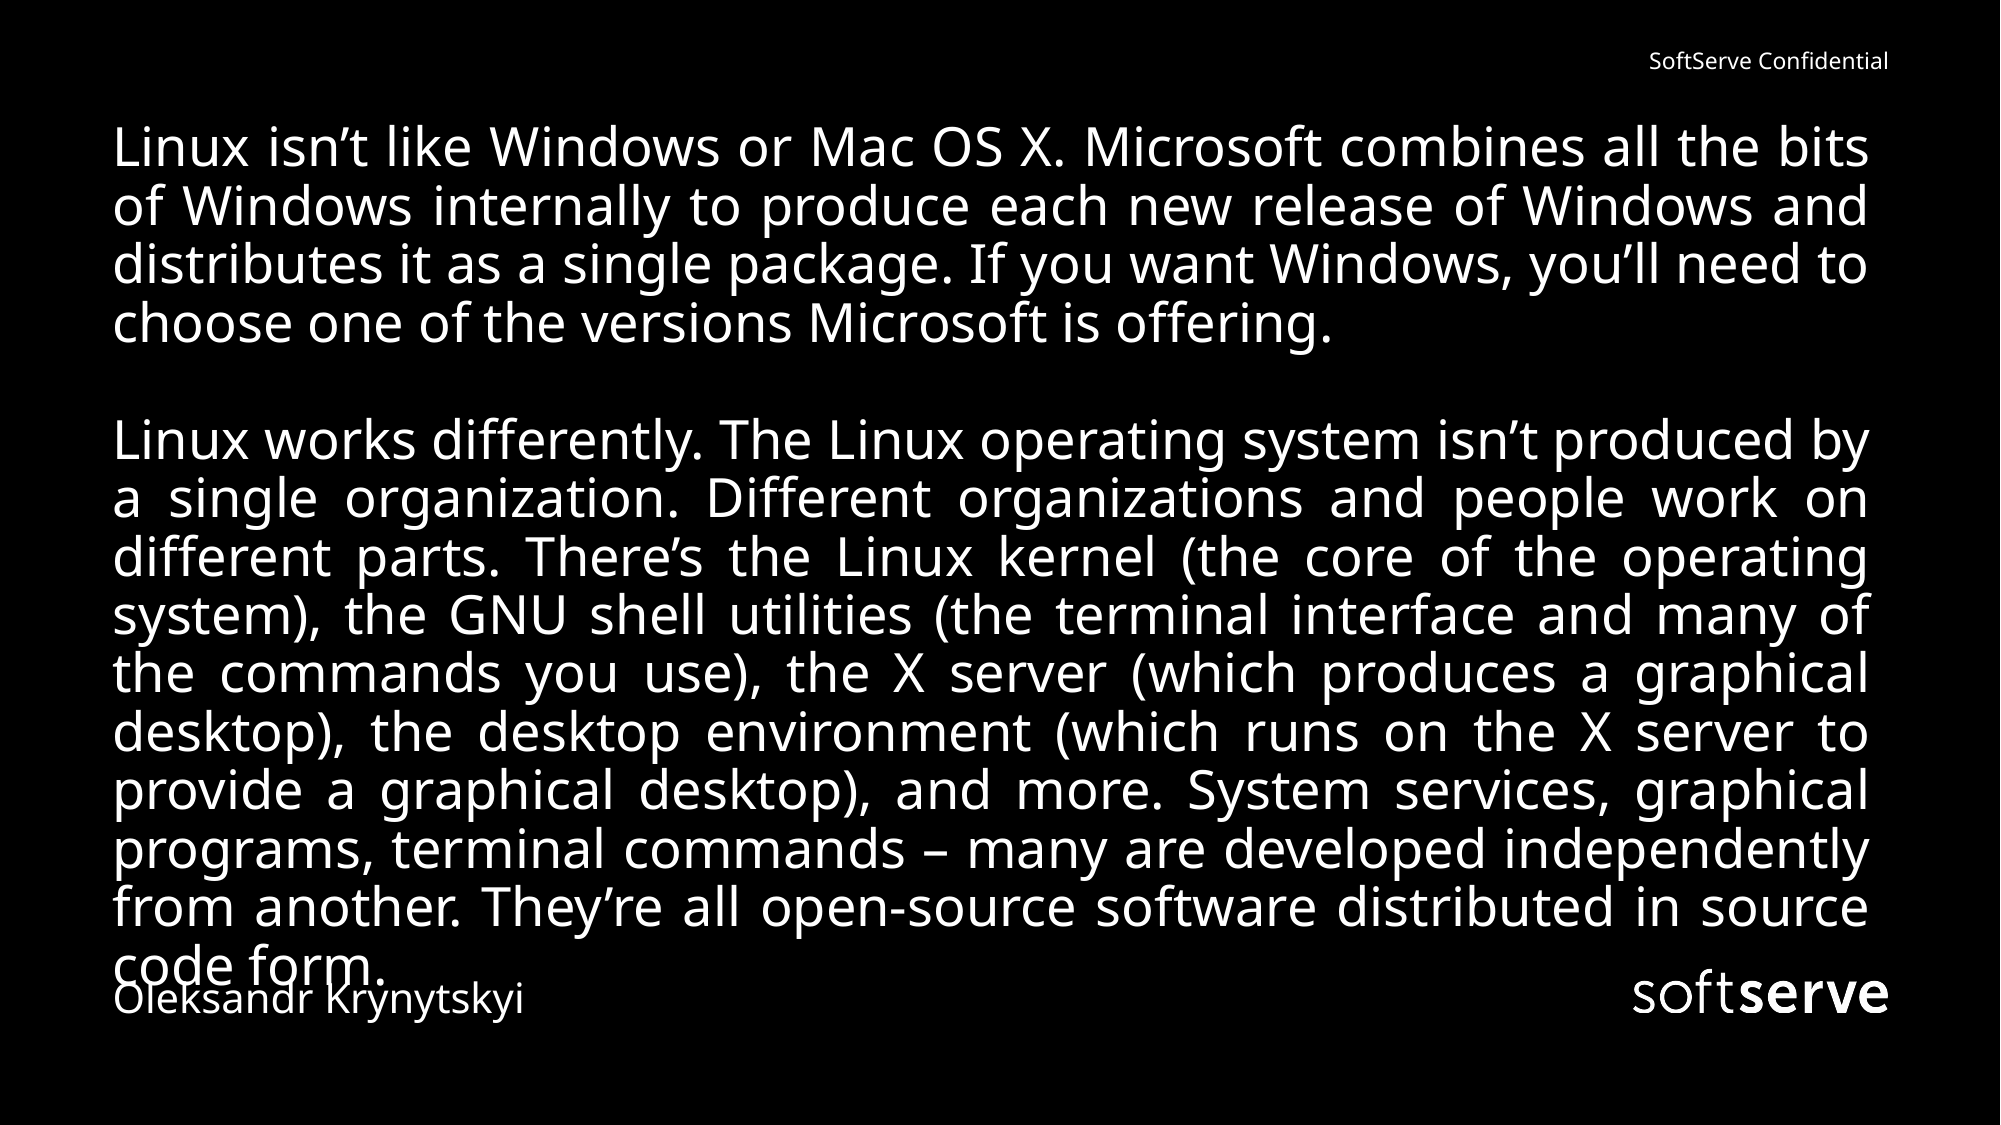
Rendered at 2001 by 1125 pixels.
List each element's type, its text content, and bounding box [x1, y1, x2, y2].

list Linux isn’t like Windows or Mac OS X. Microsoft combines all the bits of Windows internally to produce each new release of Windows and distributes it as a single package. If you want Windows, you’ll need to choose one of the versions Microsoft is offering. Linux works differently. The Linux operating system isn’t produced by a single organization. Different organizations and people work on different parts. There’s the Linux kernel (the core of the operating system), the GNU shell utilities (the terminal interface and many of the commands you use), the X server (which produces a graphical desktop), the desktop environment (which runs on the X server to provide a graphical desktop), and more. System services, graphical programs, terminal commands – many are developed independently from another. They’re all open-source software distributed in source code form. [112, 112, 1888, 1013]
text_box Oleksandr Krynytskyi [112, 970, 682, 1019]
